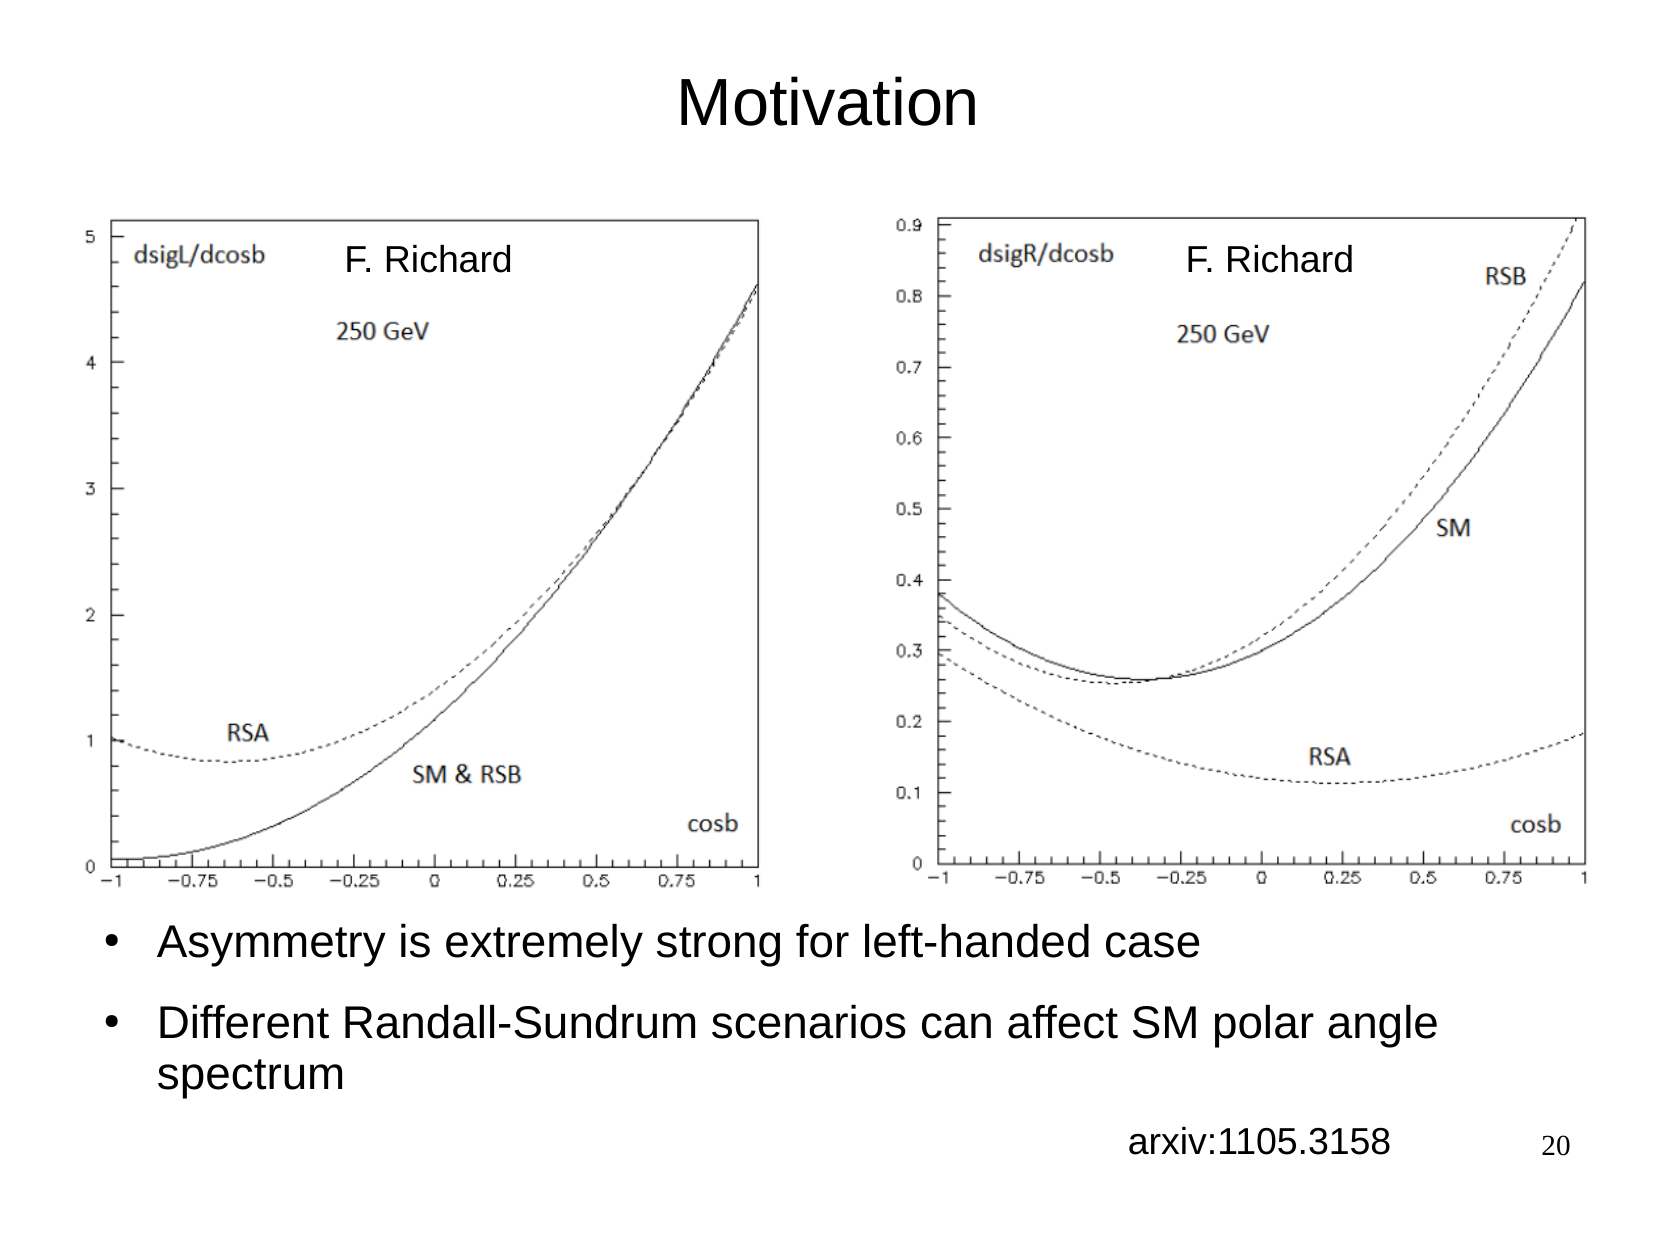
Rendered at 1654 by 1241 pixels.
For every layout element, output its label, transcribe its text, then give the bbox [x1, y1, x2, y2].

title Motivation [85, 52, 1571, 153]
list Asymmetry is extremely strong for left-handed case Different Randall-Sundrum scenarios can affect SM polar angle spectrum [85, 916, 1531, 1231]
picture [59, 197, 1606, 916]
text_box F. Richard [329, 230, 528, 288]
text_box arxiv:1105.3158 [1045, 1113, 1474, 1170]
text_box F. Richard [1170, 230, 1370, 288]
